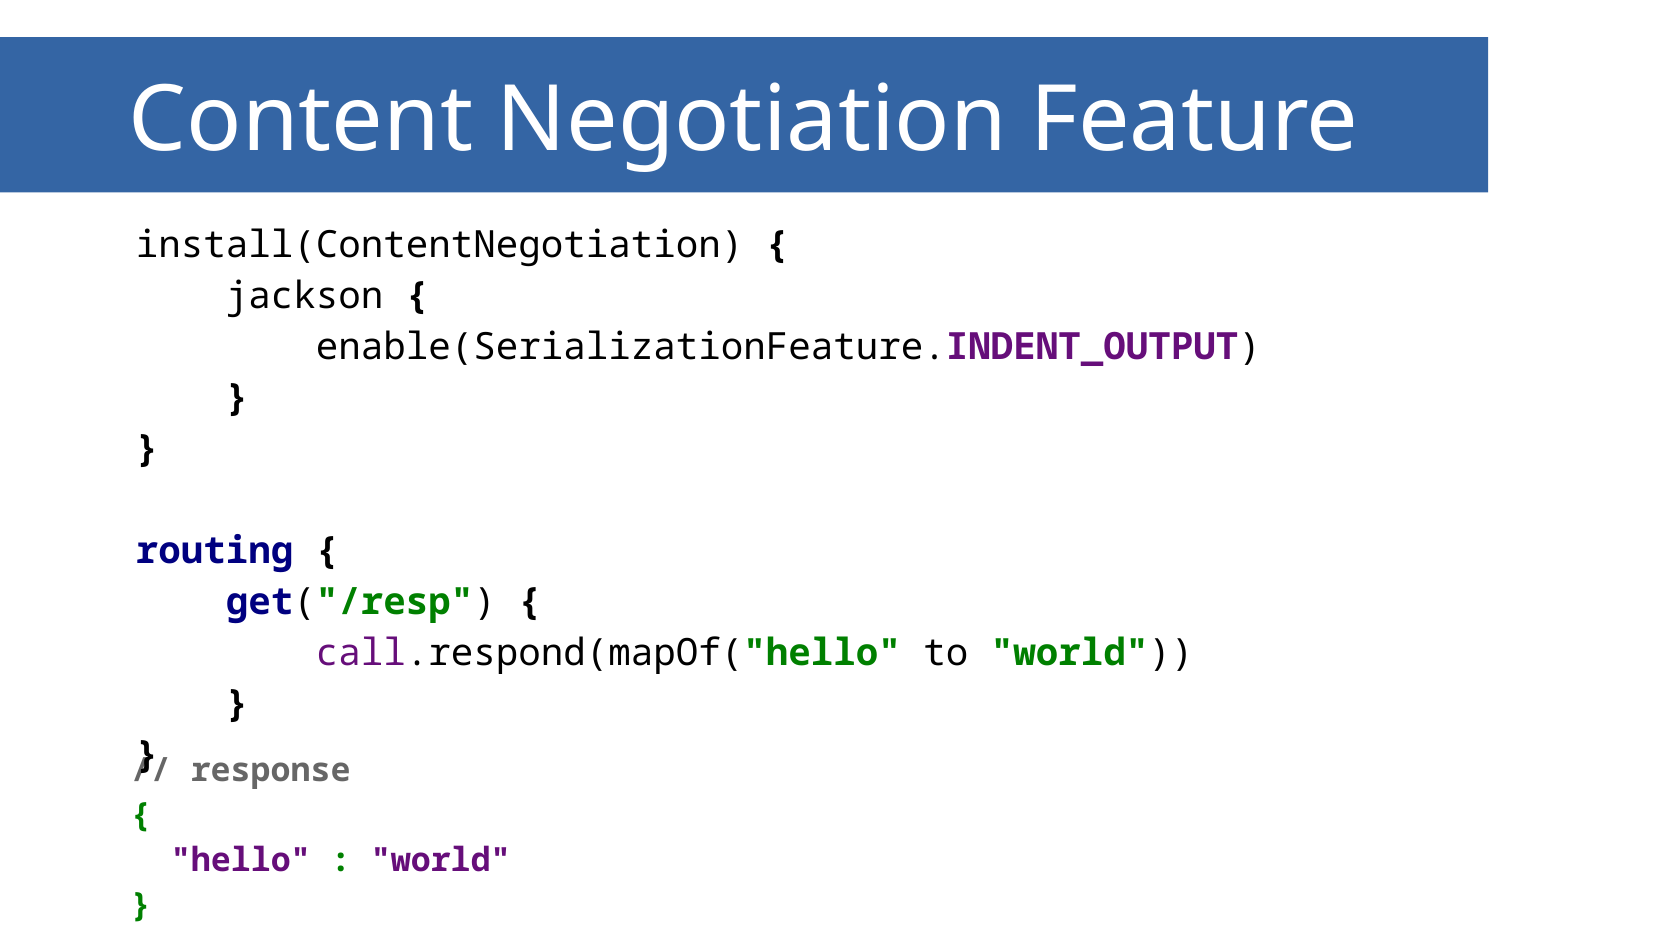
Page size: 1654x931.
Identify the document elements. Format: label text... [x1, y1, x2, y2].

text_box // response { "hello" : "world" } [95, 738, 526, 913]
text_box install(ContentNegotiation) { jackson { enable(SerializationFeature.INDENT_OUTPUT) } } routing { get("/resp") { call.respond(mapOf("hello" to "world")) } } [121, 210, 1276, 720]
title Content Negotiation Feature [0, 37, 1489, 193]
